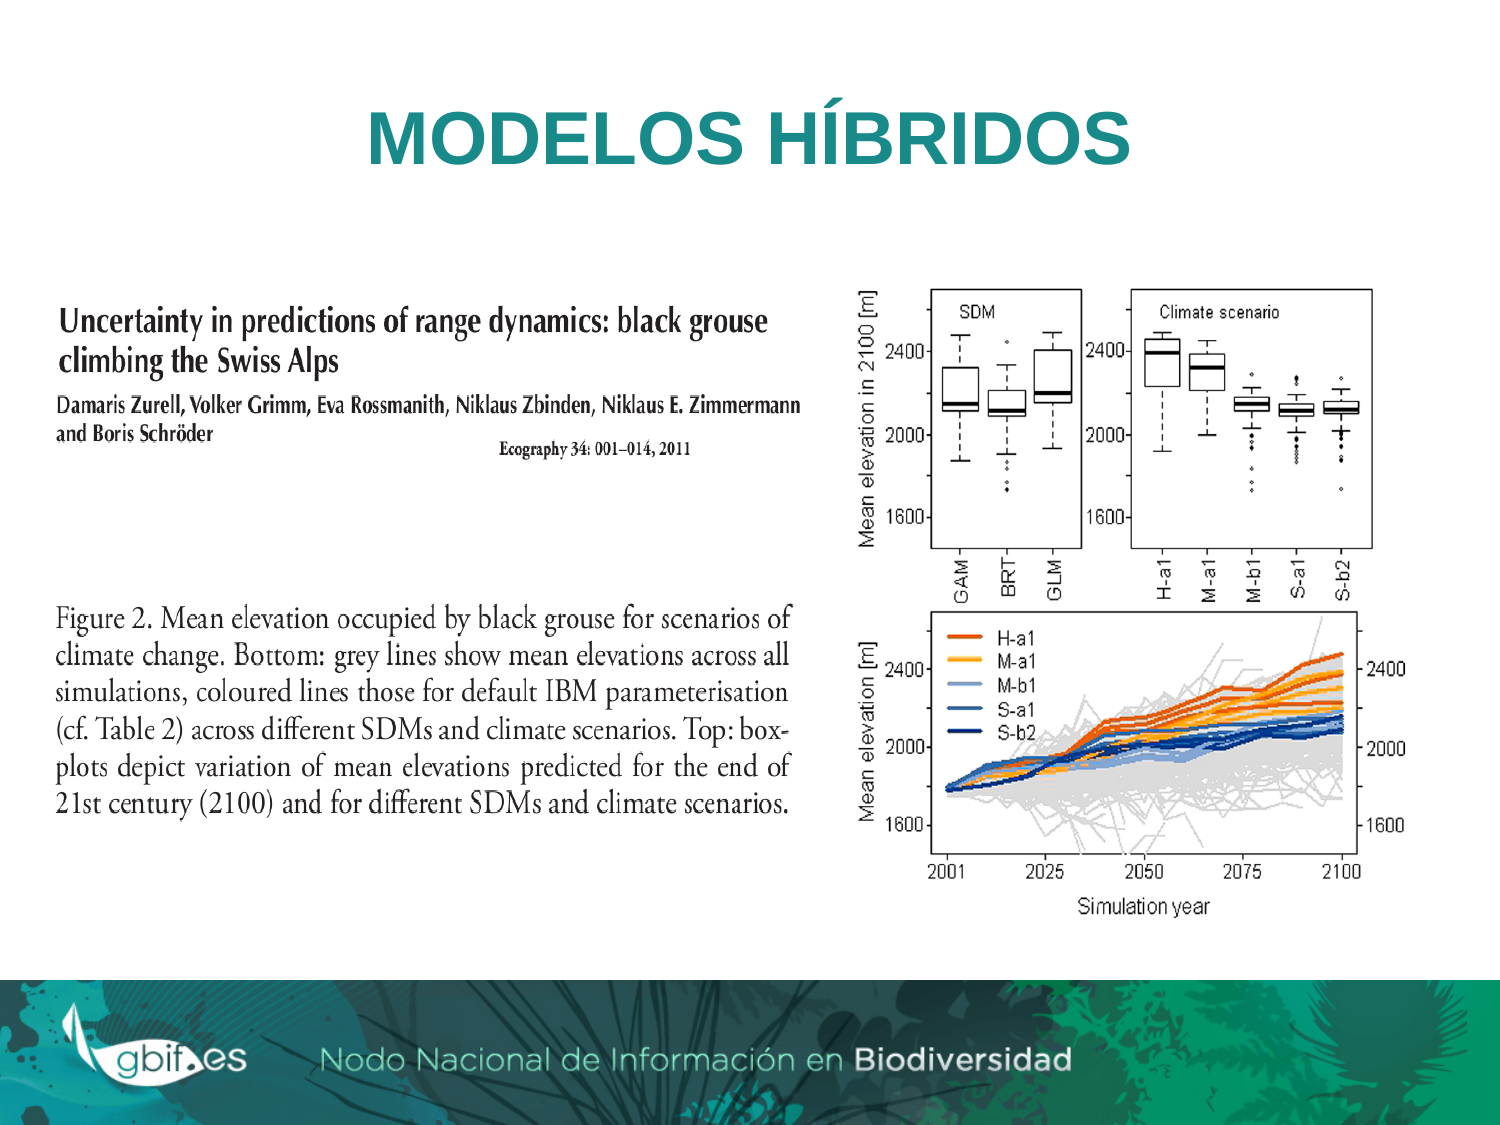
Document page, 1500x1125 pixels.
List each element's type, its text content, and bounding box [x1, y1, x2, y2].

picture [37, 586, 805, 841]
title MODELOS HÍBRIDOS [112, 0, 1388, 447]
picture [0, 980, 1500, 1125]
picture [49, 296, 784, 385]
picture [51, 389, 804, 462]
picture [845, 265, 1419, 925]
